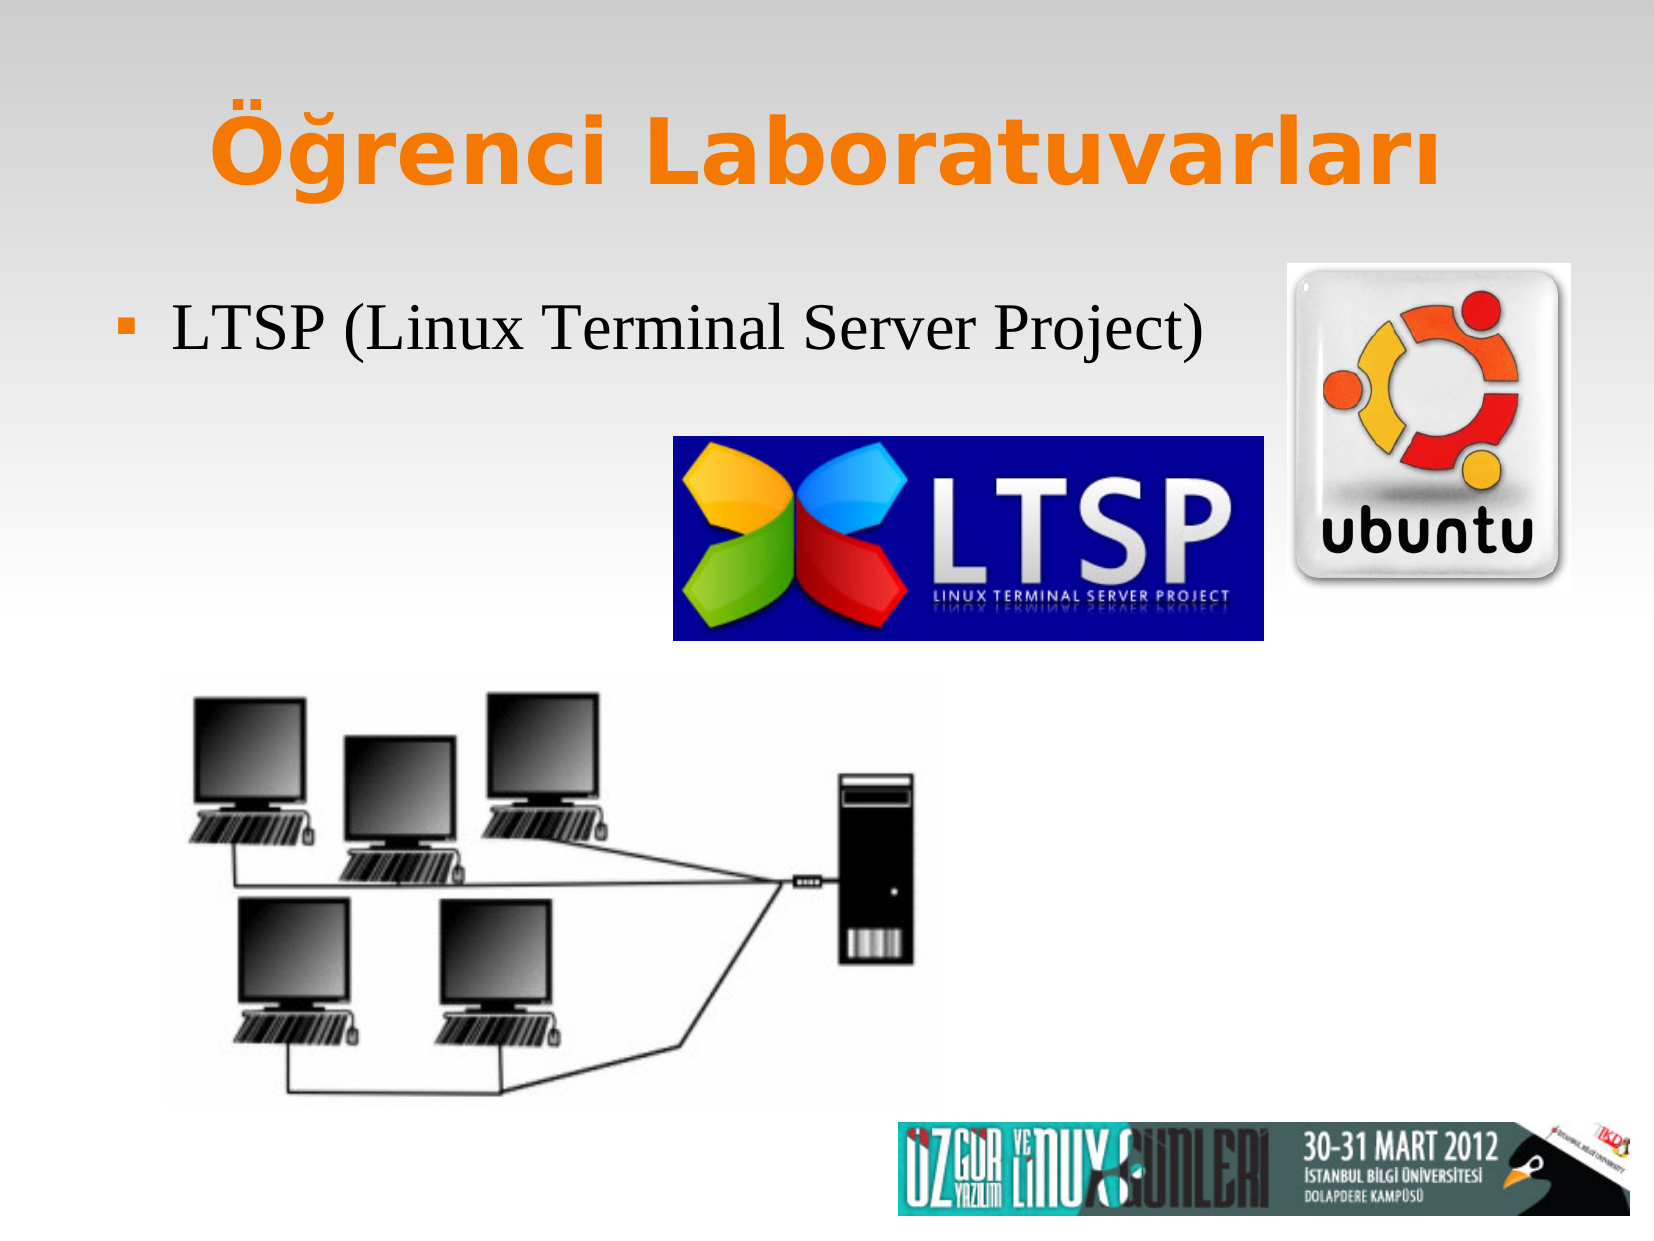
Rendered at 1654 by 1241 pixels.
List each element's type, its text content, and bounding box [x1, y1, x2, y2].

list LTSP (Linux Terminal Server Project) [82, 290, 1571, 1109]
picture [898, 1122, 1630, 1216]
picture [1287, 263, 1571, 591]
picture [673, 436, 1264, 641]
title Öğrenci Laboratuvarları [82, 49, 1571, 257]
picture [165, 673, 945, 1109]
